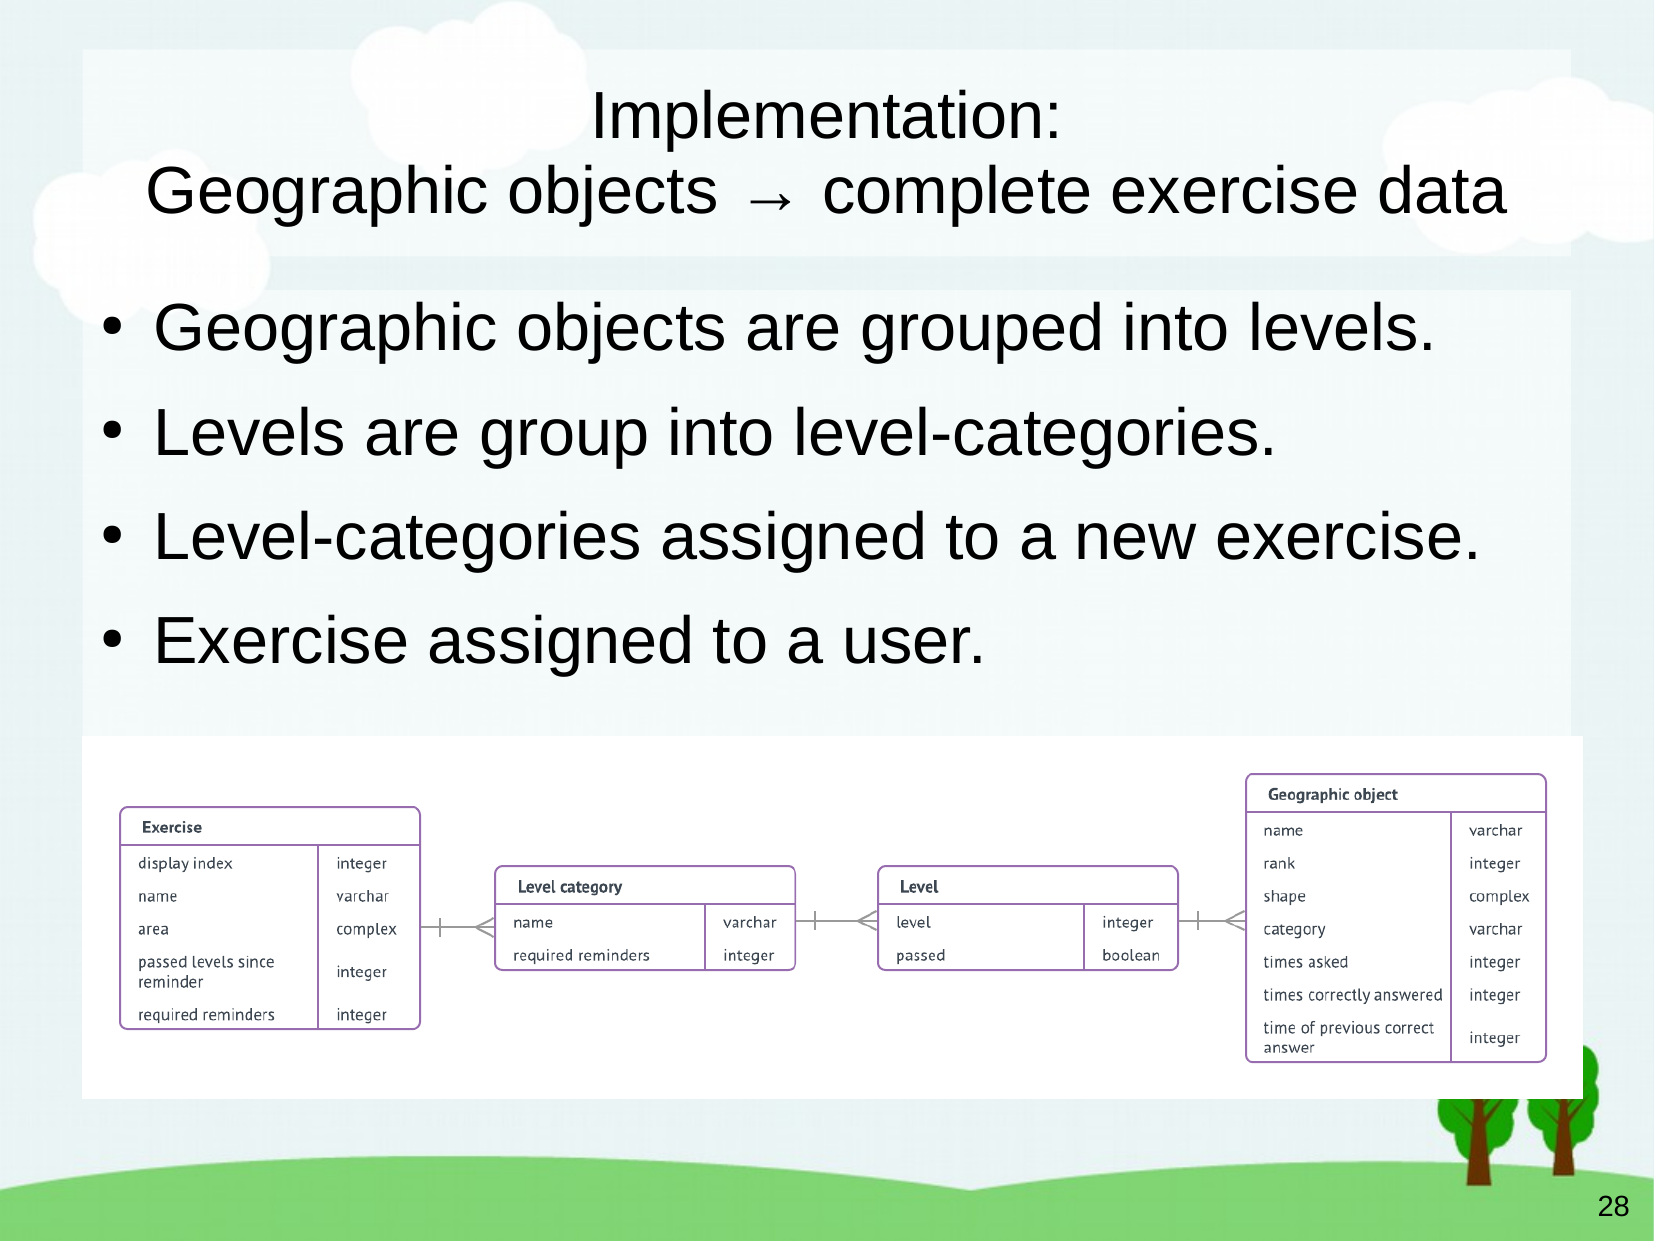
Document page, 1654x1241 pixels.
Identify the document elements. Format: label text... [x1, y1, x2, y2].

title Implementation: Geographic objects → complete exercise data [82, 49, 1571, 257]
picture [0, 0, 1654, 1241]
list Geographic objects are grouped into levels. Levels are group into level-categories. Level-categories assigned to a new exercise. Exercise assigned to a user. [82, 290, 1571, 736]
